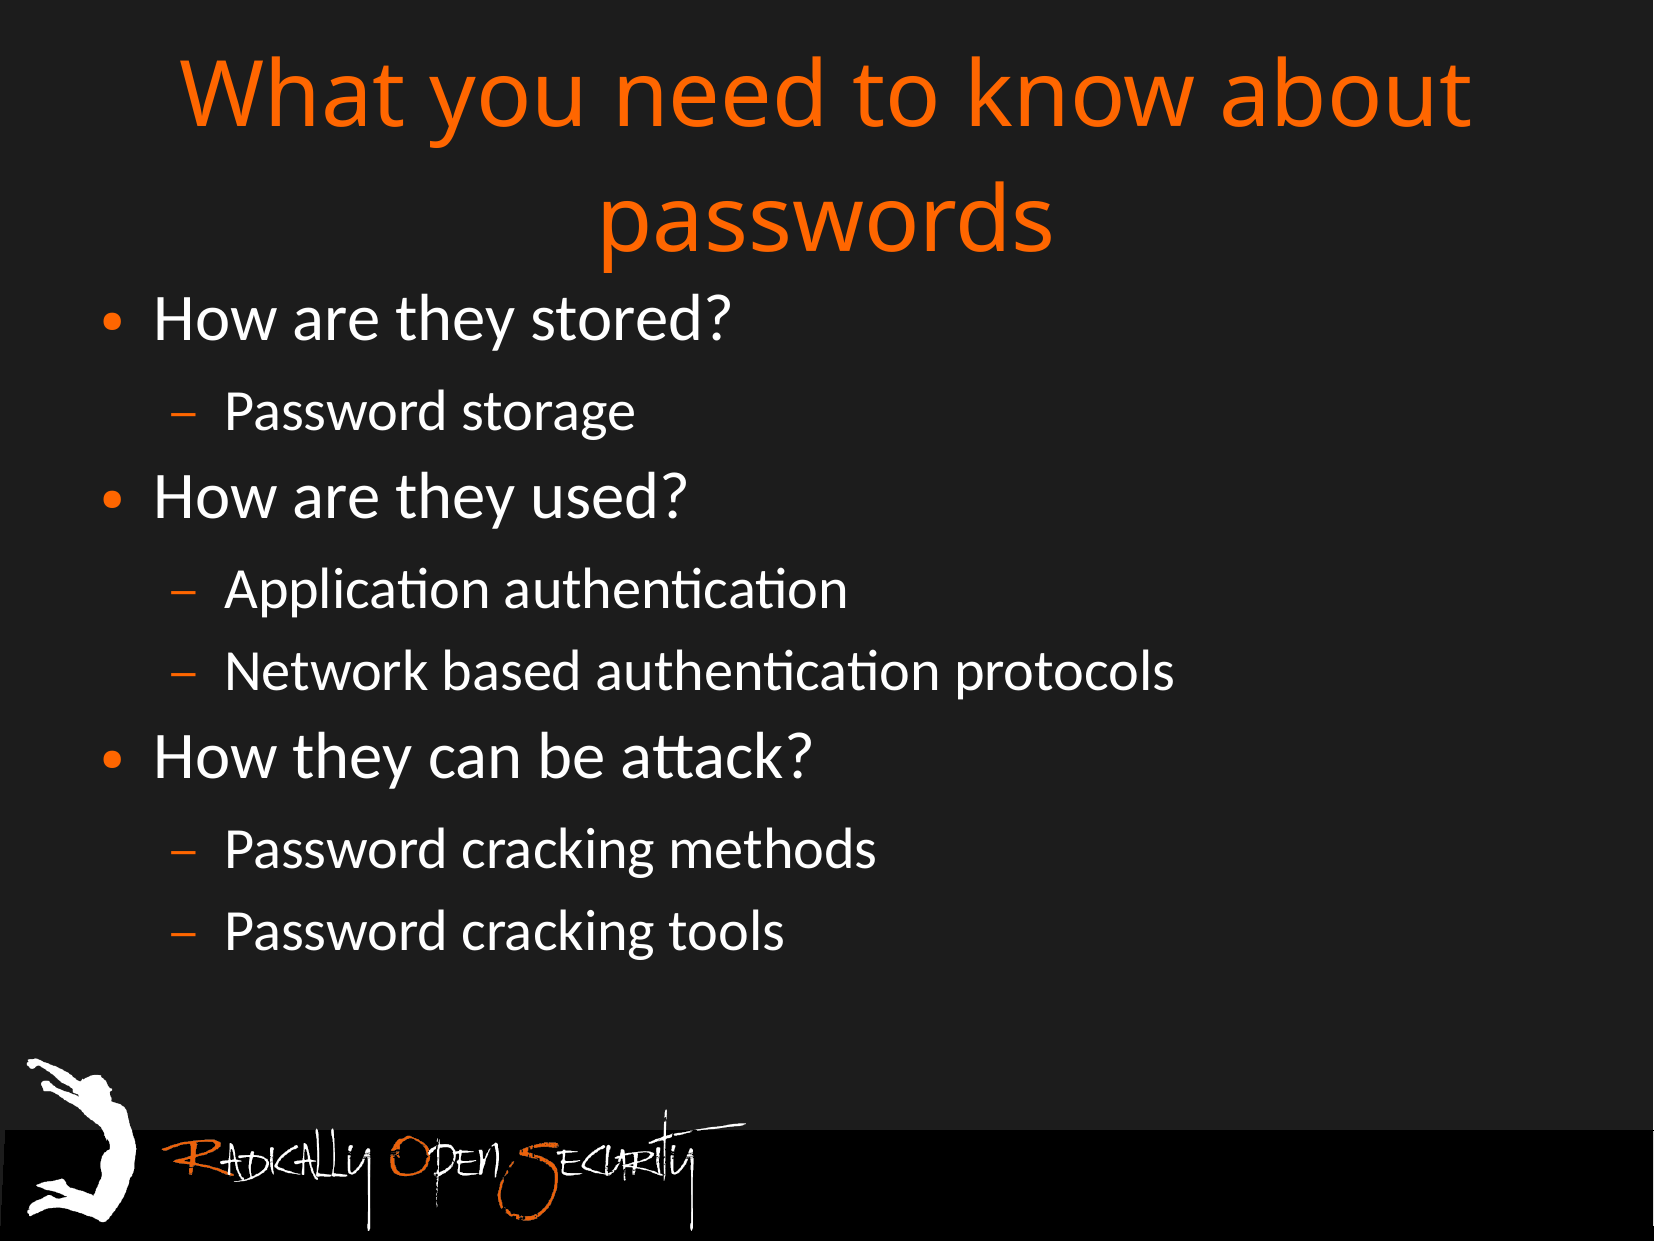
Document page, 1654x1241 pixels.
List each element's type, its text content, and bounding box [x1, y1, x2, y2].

picture [0, 1022, 778, 1241]
title What you need to know about passwords [82, 45, 1571, 261]
list How are they stored? Password storage How are they used? Application authentication Network based authentication protocols How they can be attack? Password cracking methods Password cracking tools [82, 290, 1571, 1047]
